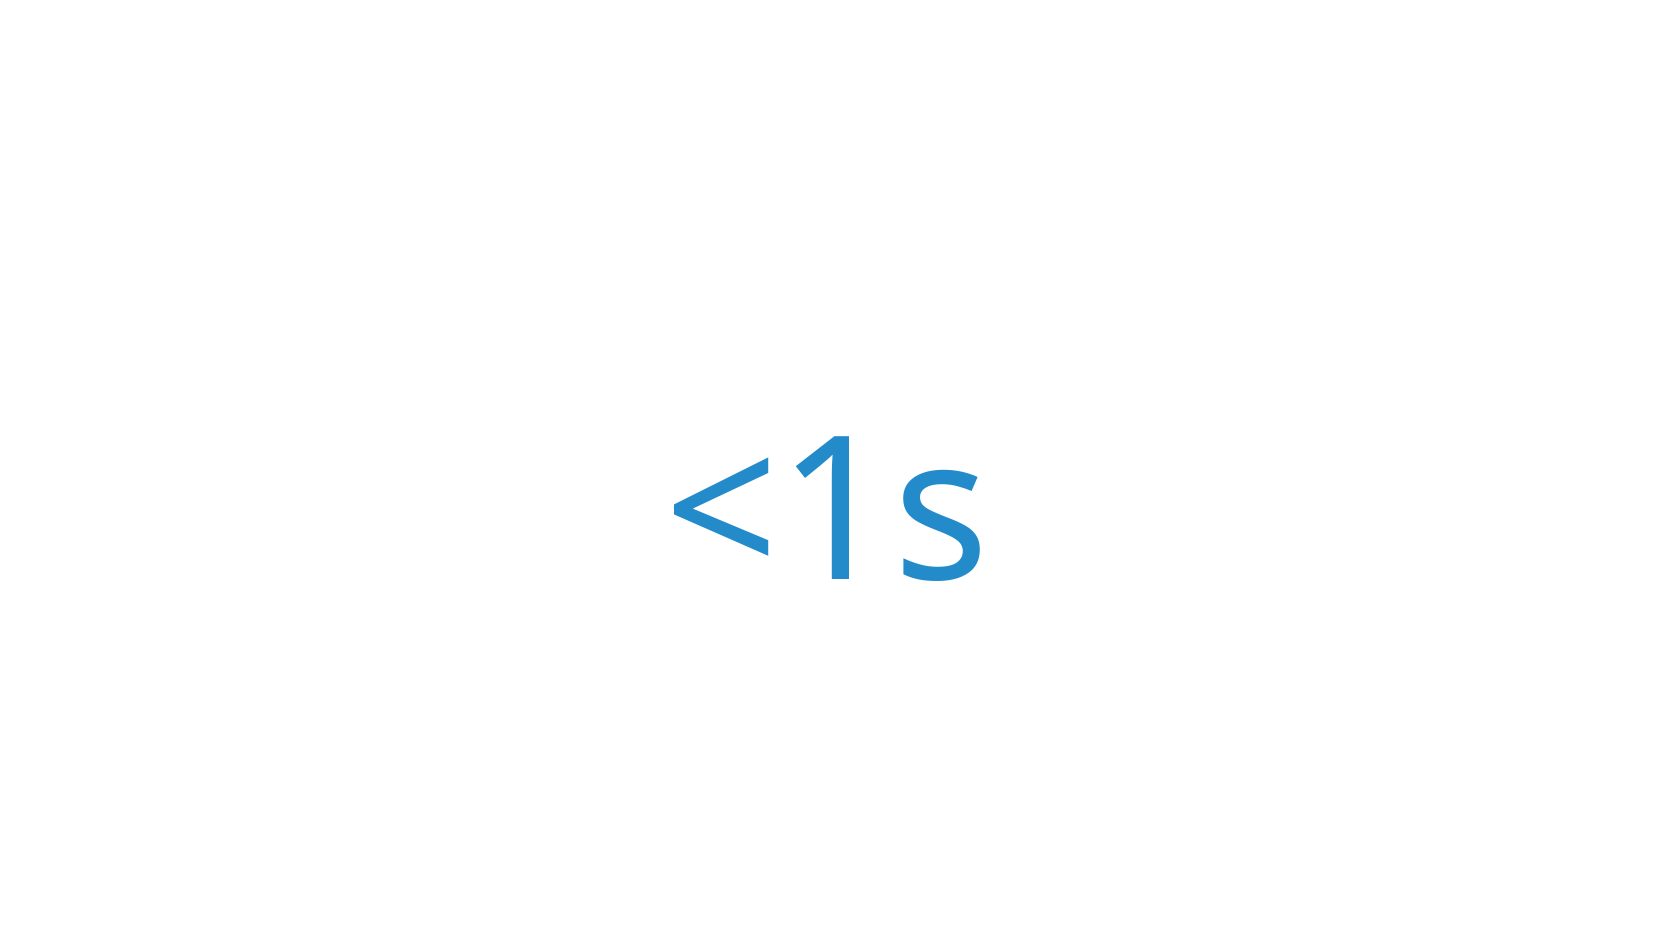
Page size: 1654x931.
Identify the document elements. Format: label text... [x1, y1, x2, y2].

list <1s [59, 236, 1595, 768]
